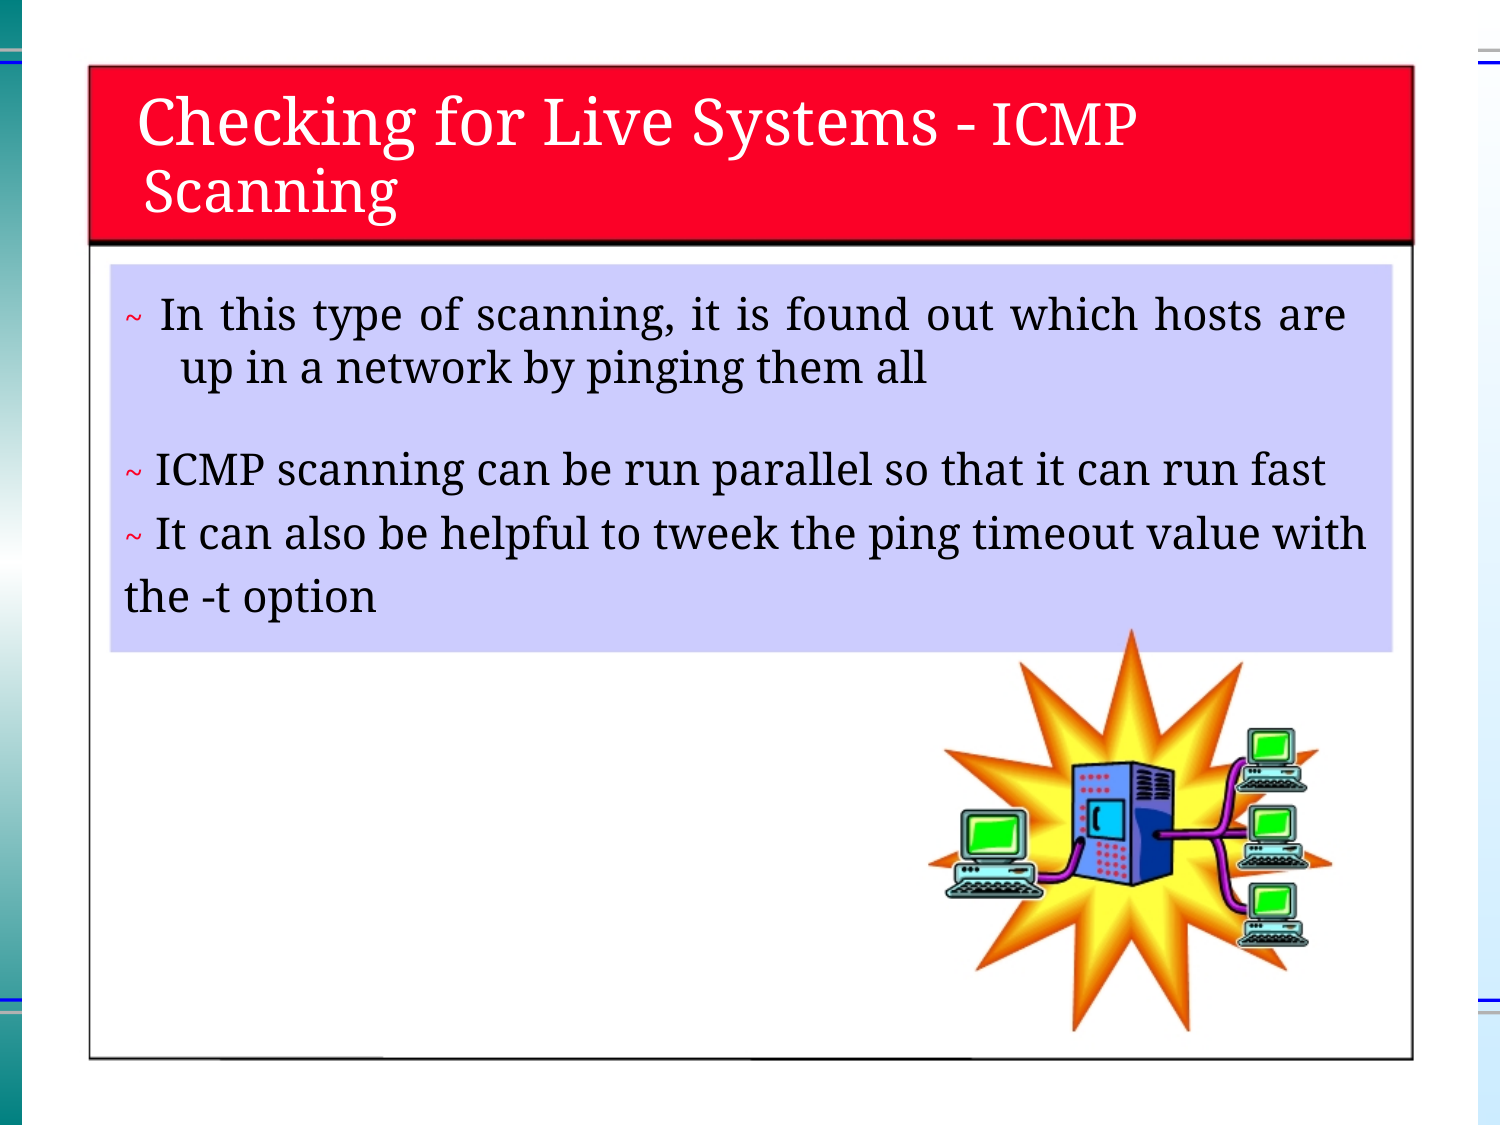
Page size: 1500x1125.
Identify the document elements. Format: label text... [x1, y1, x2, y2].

text_box ~ ICMP scanning can be run parallel so that it can run fast ~ It can also be helpful to tweek the ping timeout value with the -t option [123, 423, 1387, 629]
picture [22, 0, 1500, 1125]
text_box Scanning [143, 157, 430, 232]
text_box Checking for Live Systems - ICMP [136, 85, 1170, 167]
text_box ~ In this type of scanning, it is found out which hosts are up in a network by pinging them all [123, 278, 1363, 401]
